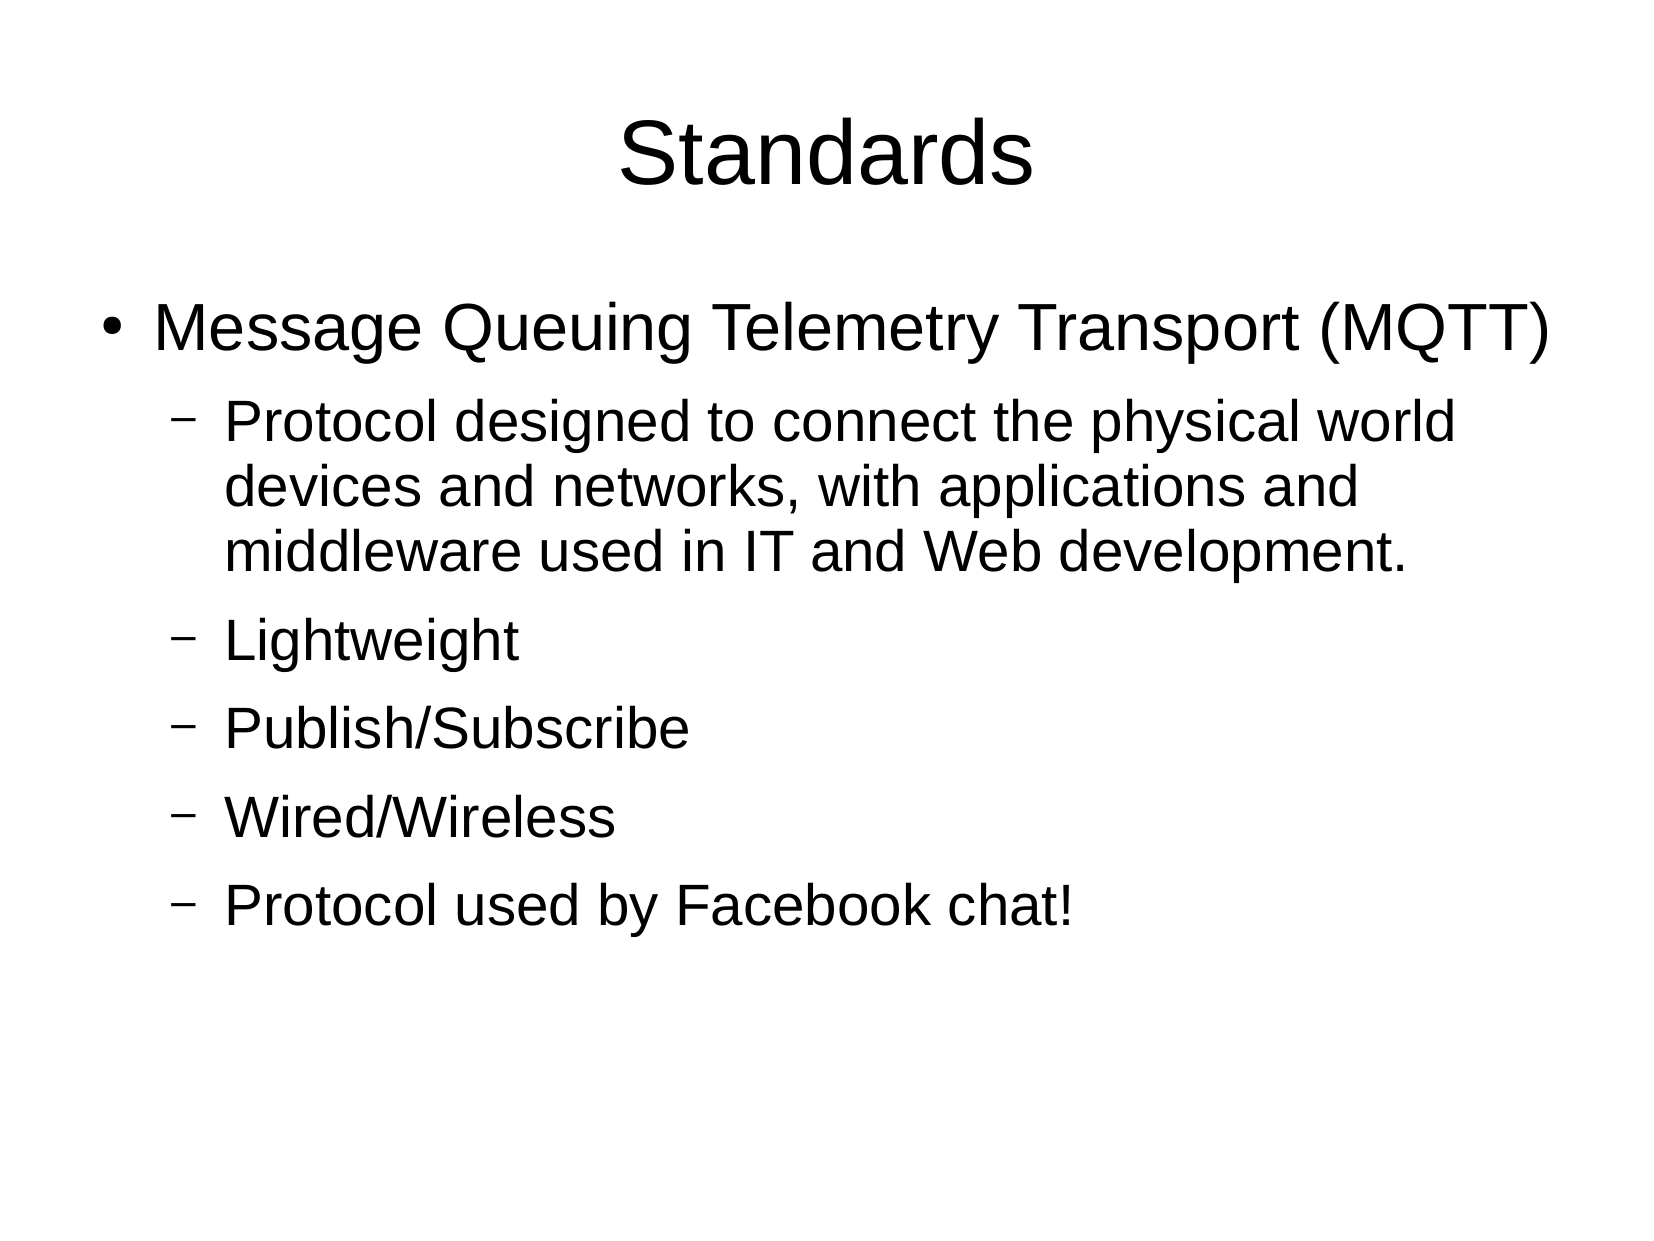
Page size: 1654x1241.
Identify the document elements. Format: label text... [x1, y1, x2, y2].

list Message Queuing Telemetry Transport (MQTT) Protocol designed to connect the physical world devices and networks, with applications and middleware used in IT and Web development. Lightweight Publish/Subscribe Wired/Wireless Protocol used by Facebook chat! [82, 290, 1571, 1010]
title Standards [82, 49, 1571, 257]
